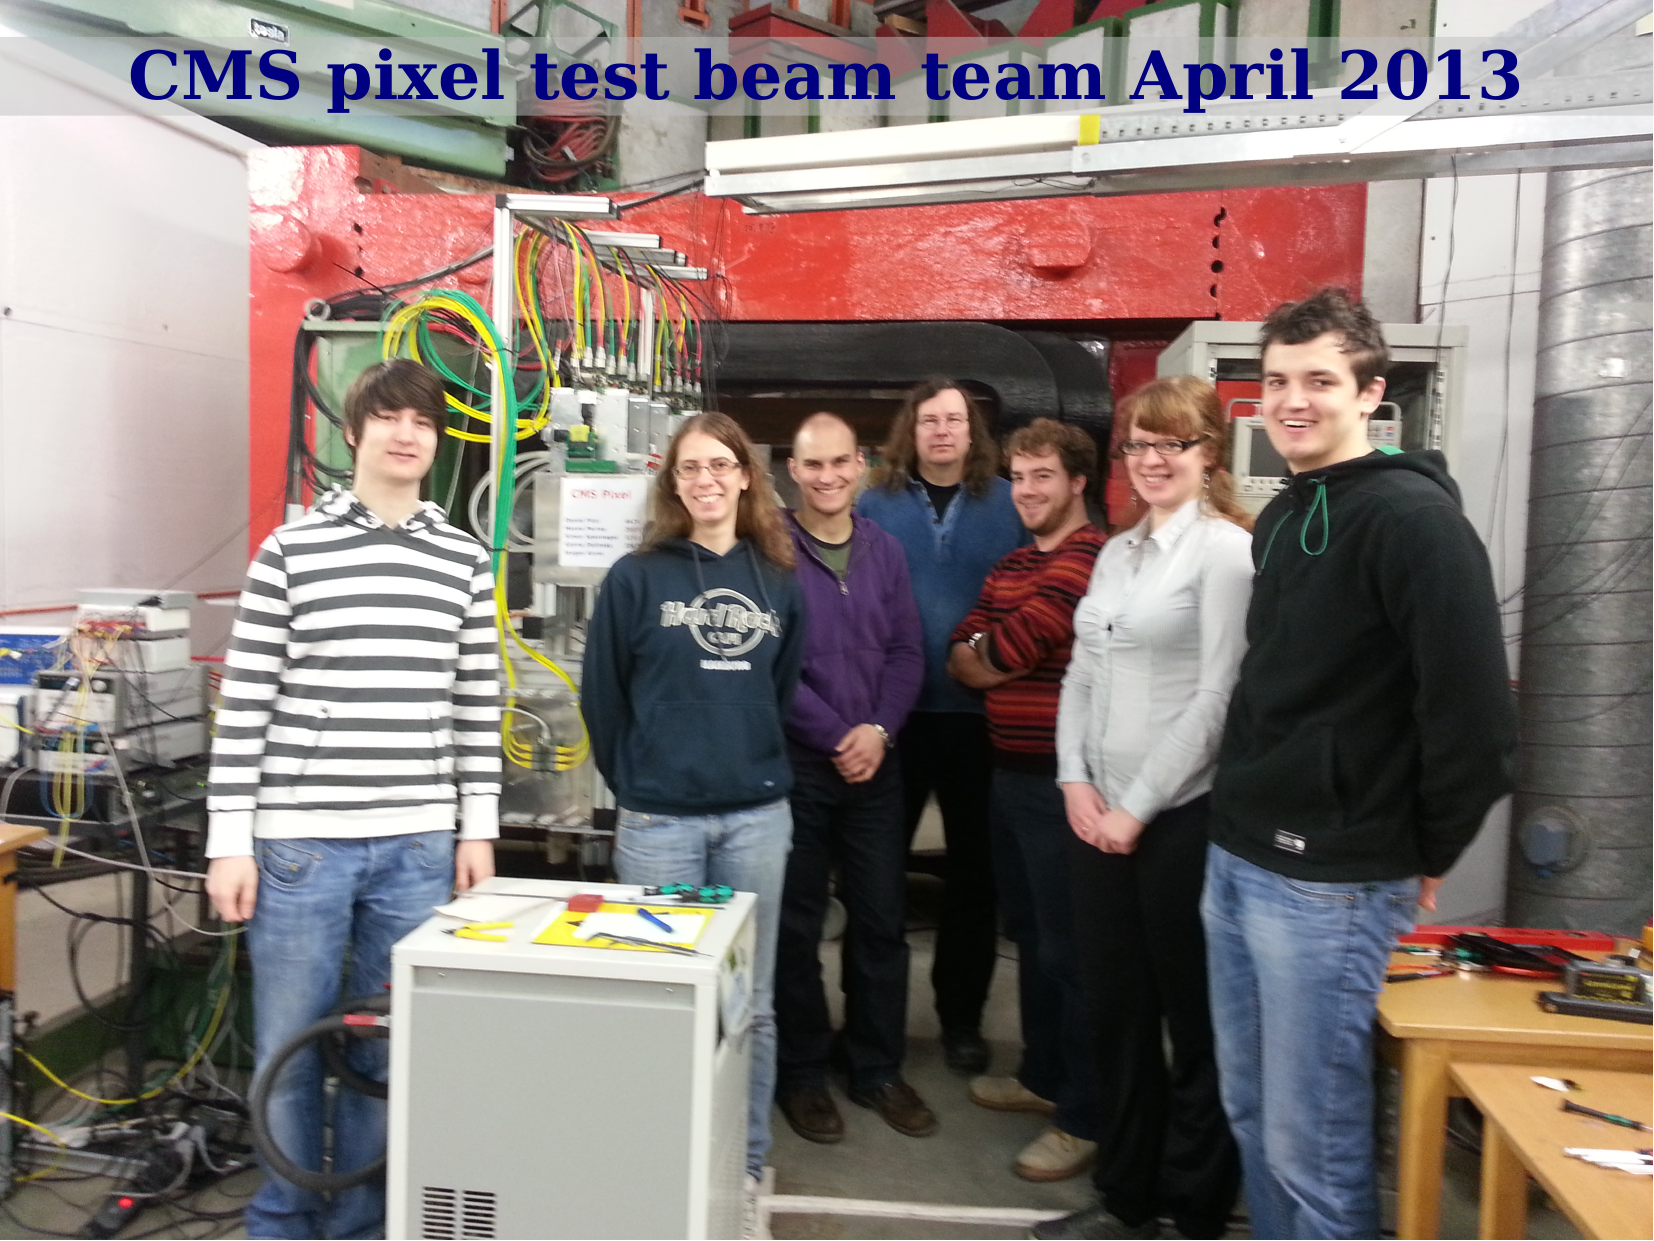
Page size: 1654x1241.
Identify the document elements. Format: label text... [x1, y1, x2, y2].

title CMS pixel test beam team April 2013 [0, 36, 1654, 116]
picture [0, 116, 1653, 1240]
picture [0, 0, 1653, 36]
